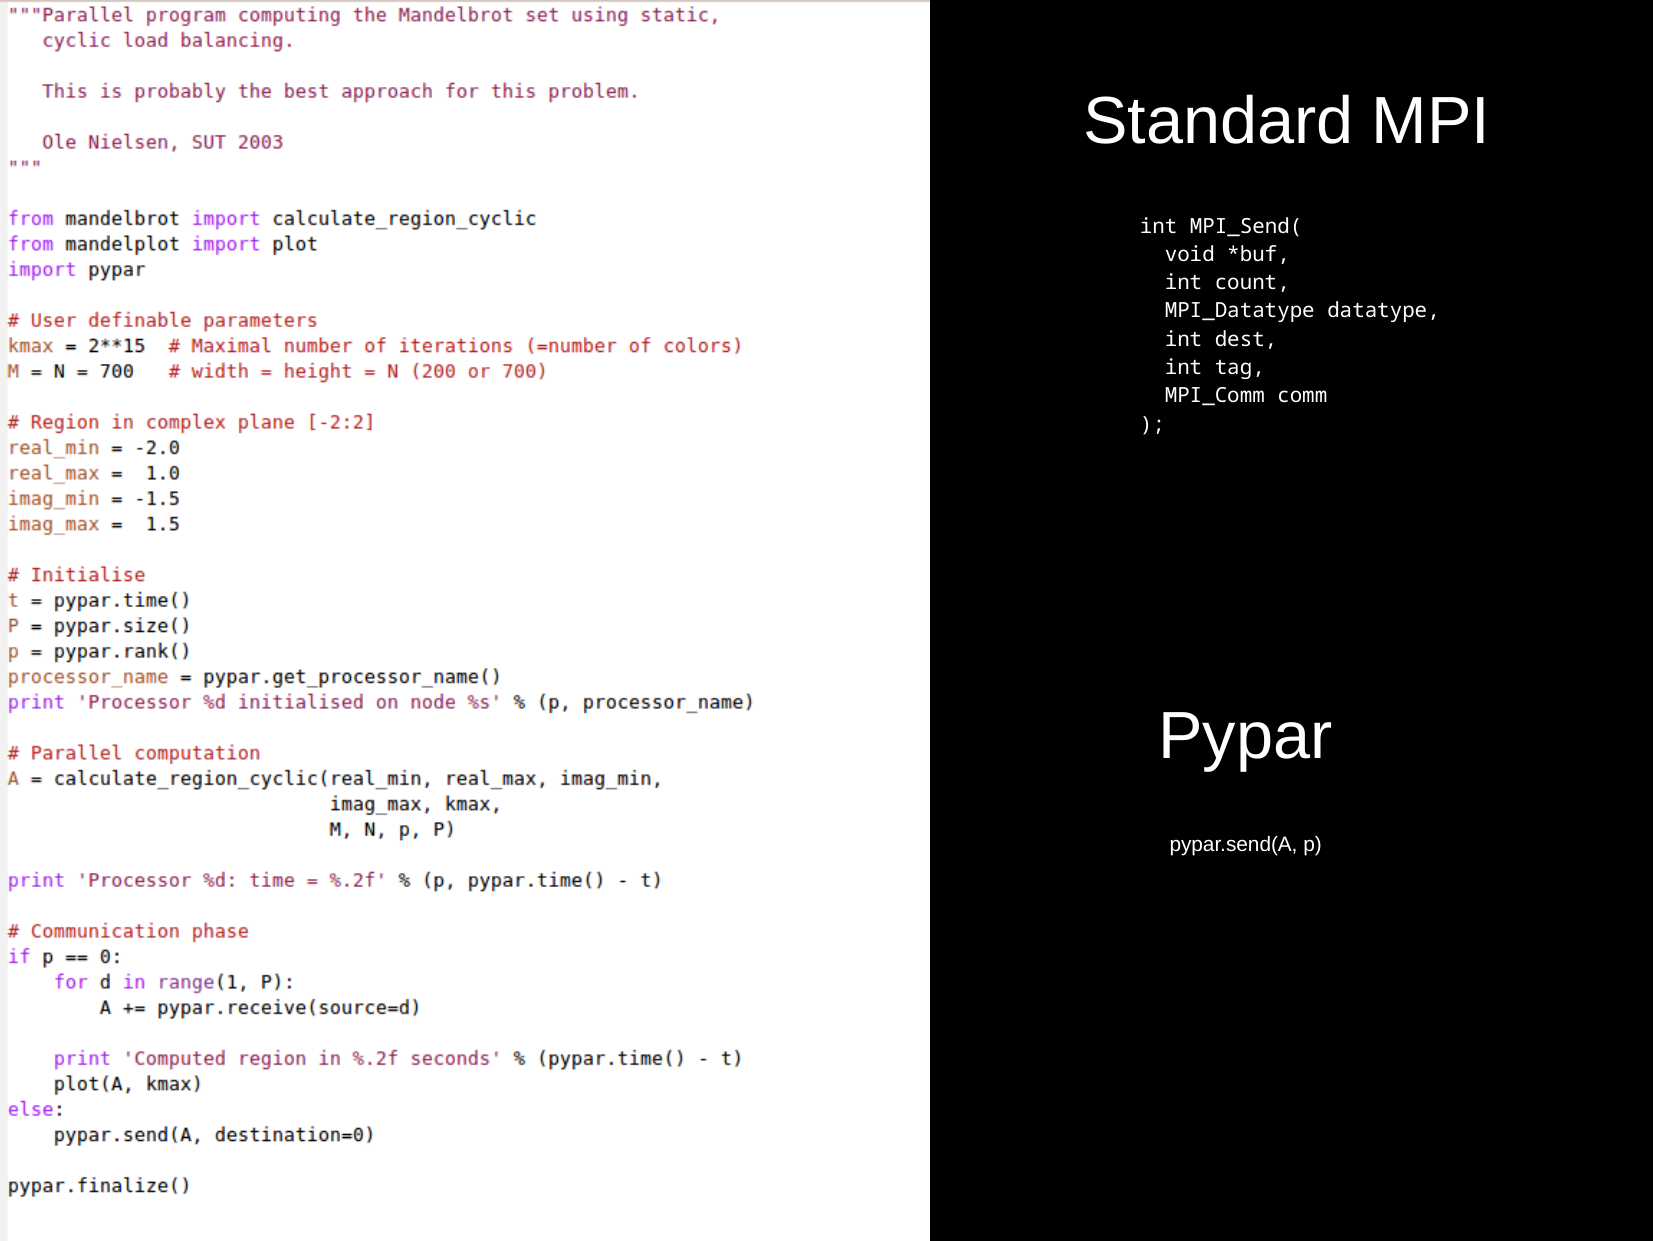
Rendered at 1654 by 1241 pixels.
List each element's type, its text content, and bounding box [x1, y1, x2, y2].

text_box Standard MPI [1012, 83, 1564, 188]
text_box pypar.send(A, p) [1154, 825, 1501, 864]
text_box Pypar [1087, 697, 1363, 788]
picture [0, 0, 930, 1241]
text_box int MPI_Send( void *buf, int count, MPI_Datatype datatype, int dest, int tag, MPI_Comm comm ); [1125, 203, 1455, 413]
